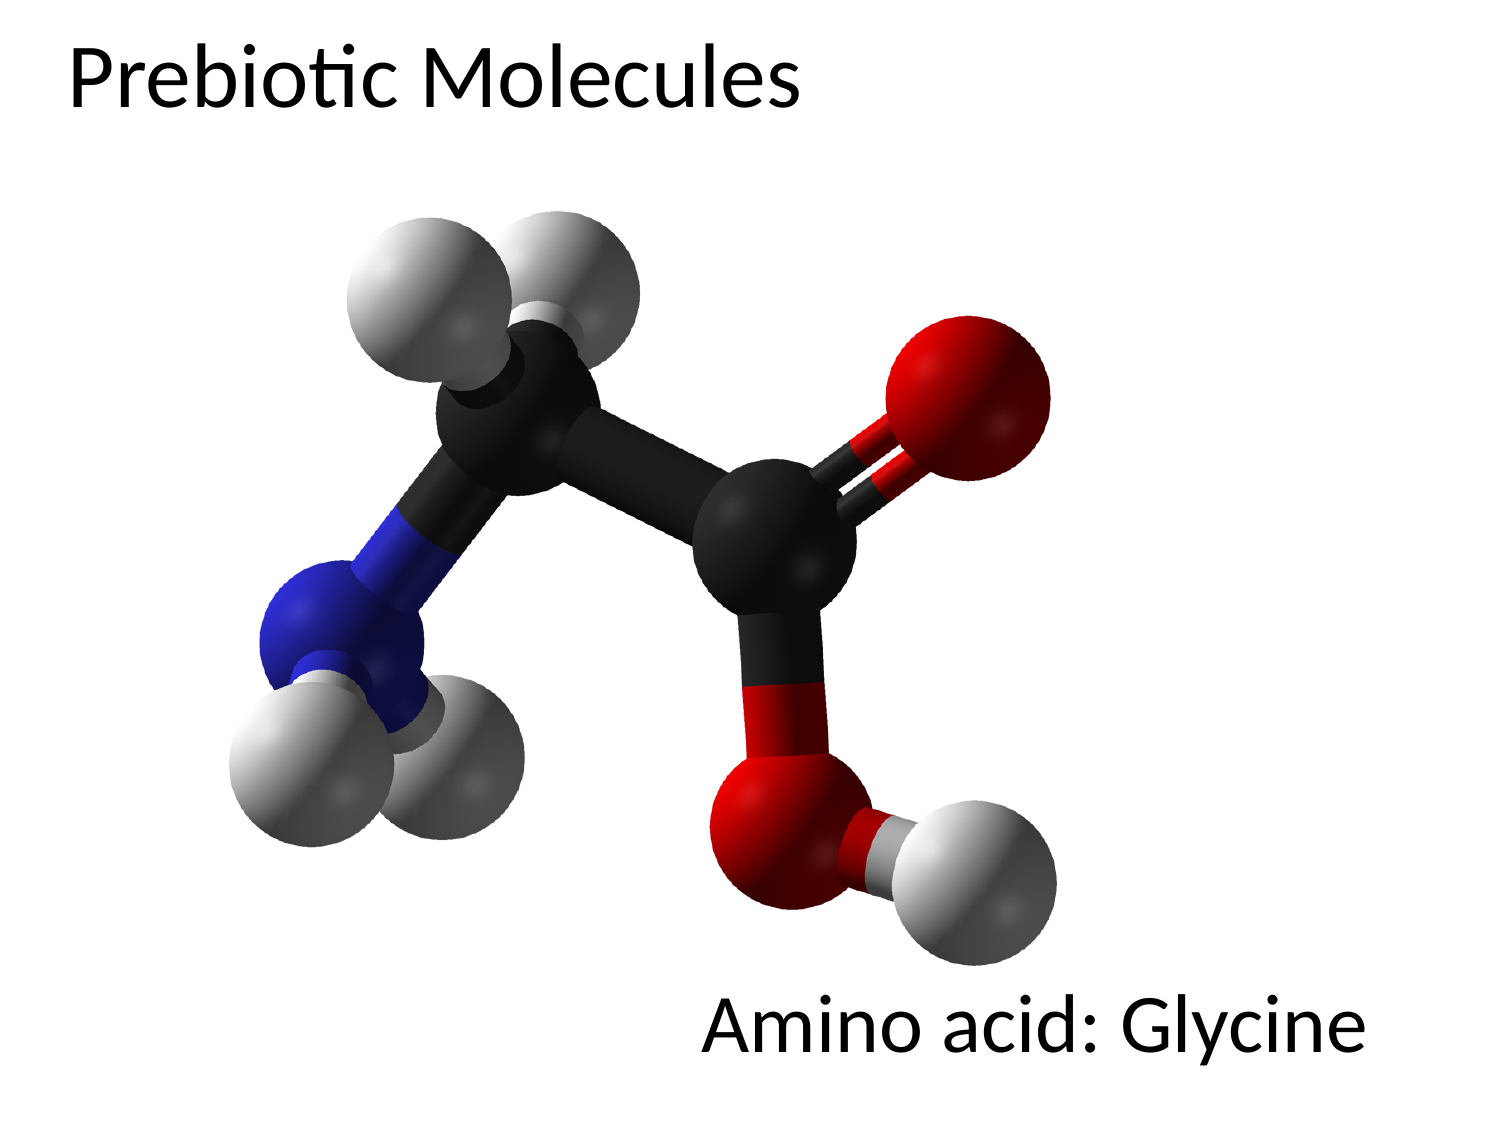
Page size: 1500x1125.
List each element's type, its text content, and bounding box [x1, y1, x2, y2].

picture [187, 169, 1098, 1007]
title Amino acid: Glycine [360, 937, 1500, 1125]
text_box Prebiotic Molecules [53, 30, 975, 158]
